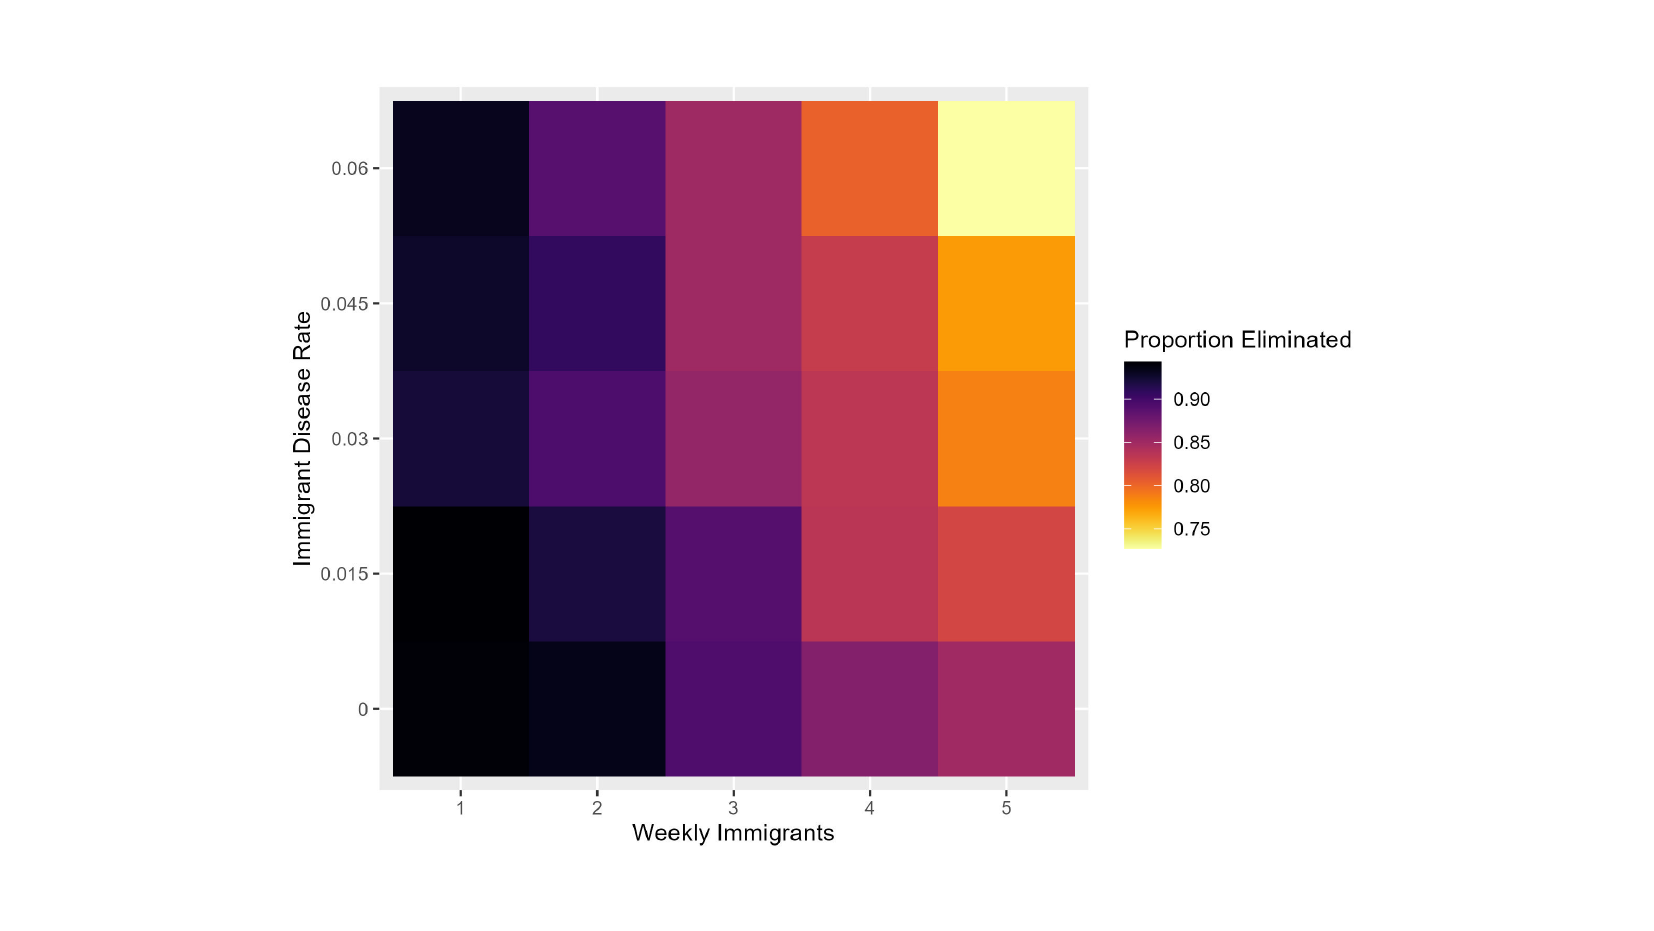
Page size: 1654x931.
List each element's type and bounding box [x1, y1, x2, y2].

picture [281, 75, 1376, 857]
